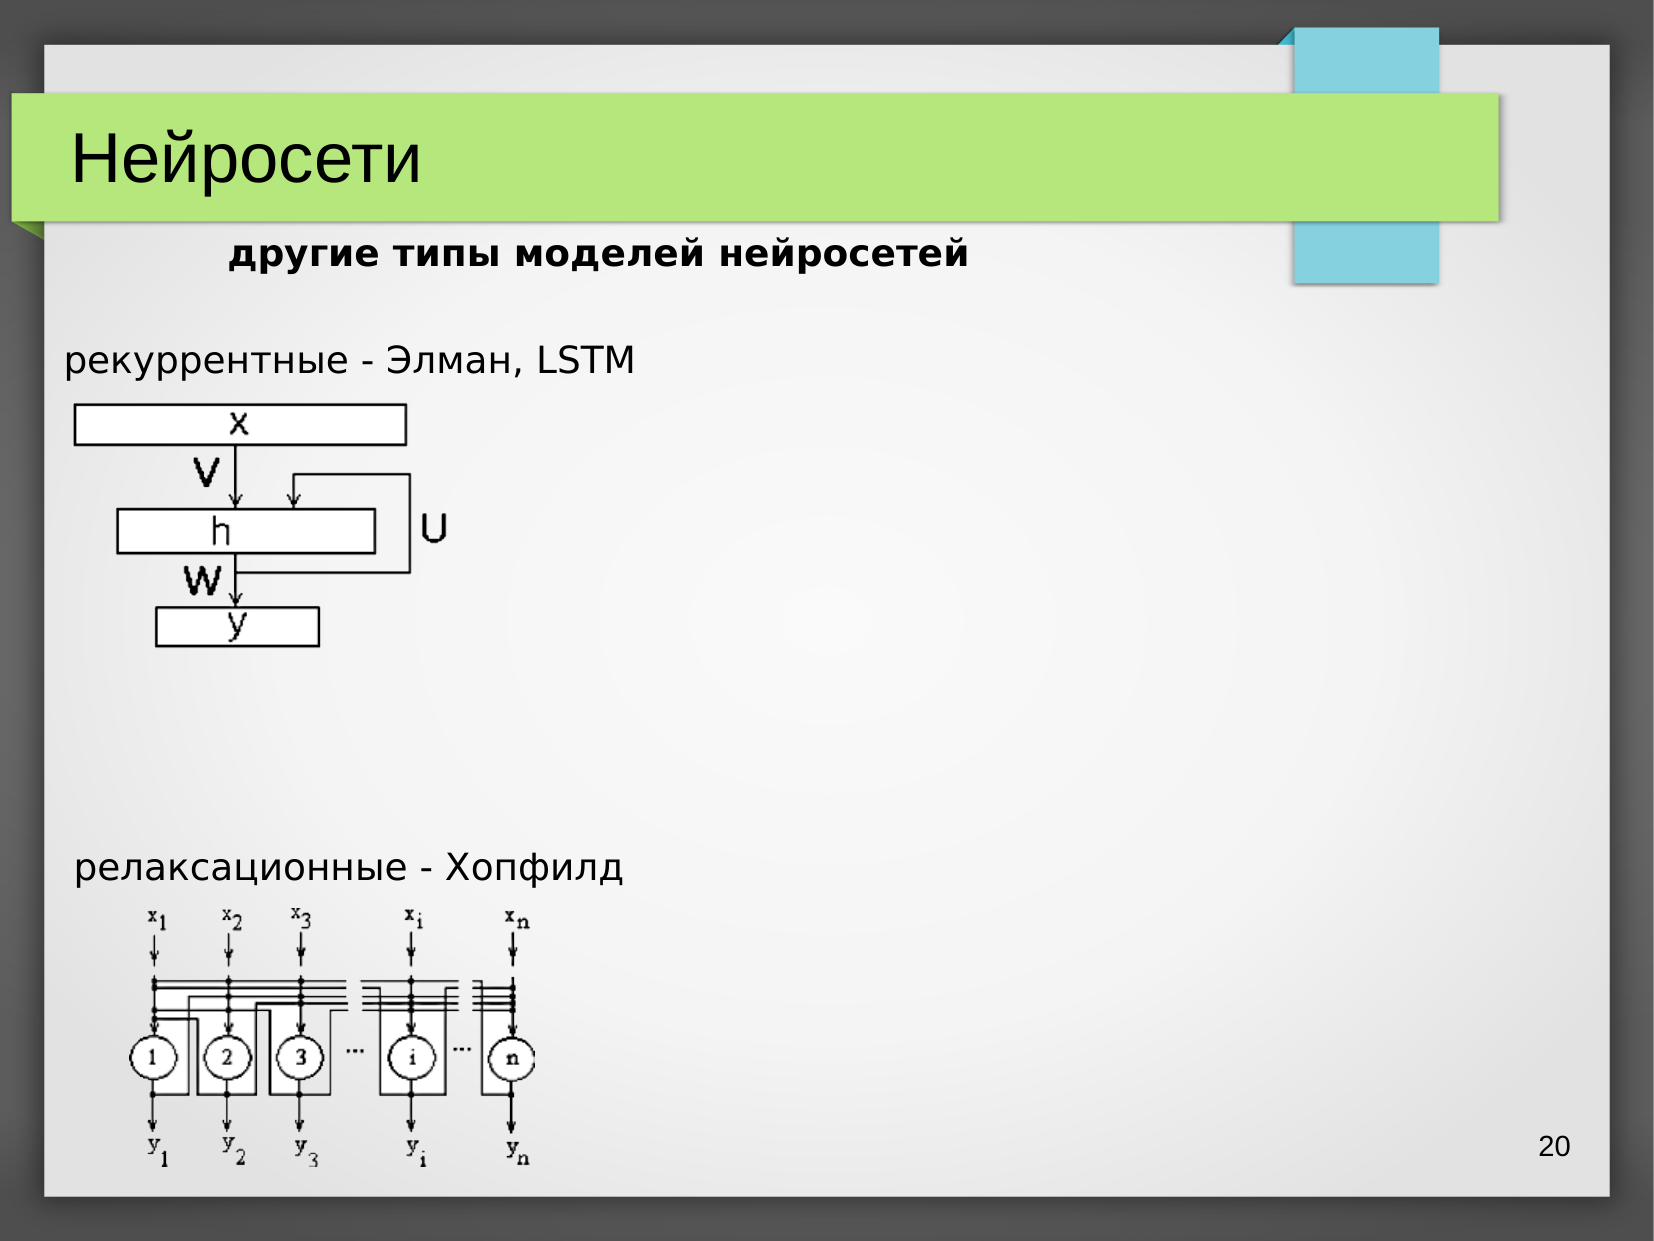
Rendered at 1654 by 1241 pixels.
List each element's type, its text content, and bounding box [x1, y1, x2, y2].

text_box другие типы моделей нейросетей [212, 224, 1252, 283]
picture [0, 0, 1654, 1241]
title Нейросети [70, 118, 1205, 199]
text_box релаксационные - Хопфилд [58, 838, 674, 941]
text_box рекуррентные - Элман, LSTM [48, 331, 662, 434]
